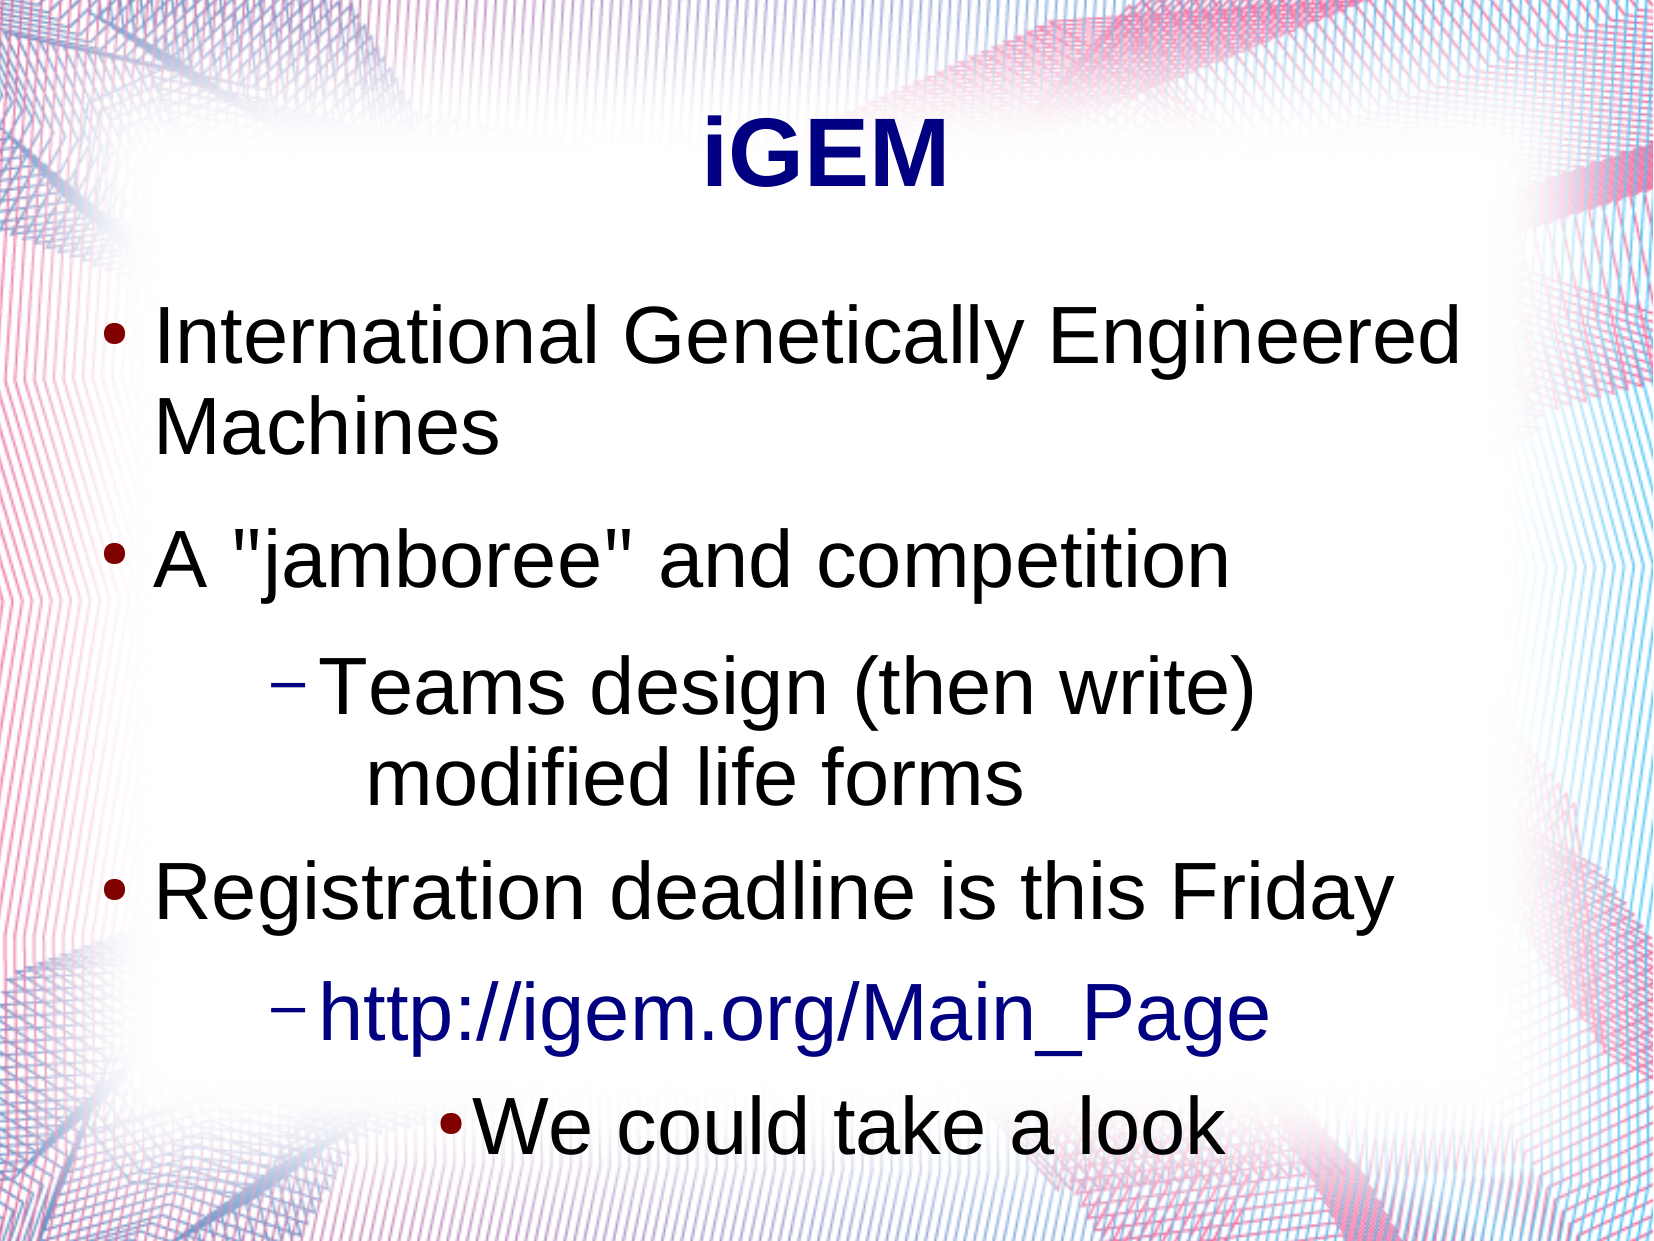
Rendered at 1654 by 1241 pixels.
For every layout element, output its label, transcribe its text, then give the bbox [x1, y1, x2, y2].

picture [0, 0, 1654, 1241]
title iGEM [82, 49, 1571, 257]
list International Genetically Engineered Machines A "jamboree" and competition Teams design (then write) modified life forms Registration deadline is this Friday http://igem.org/Main_Page We could take a look [82, 290, 1571, 1182]
